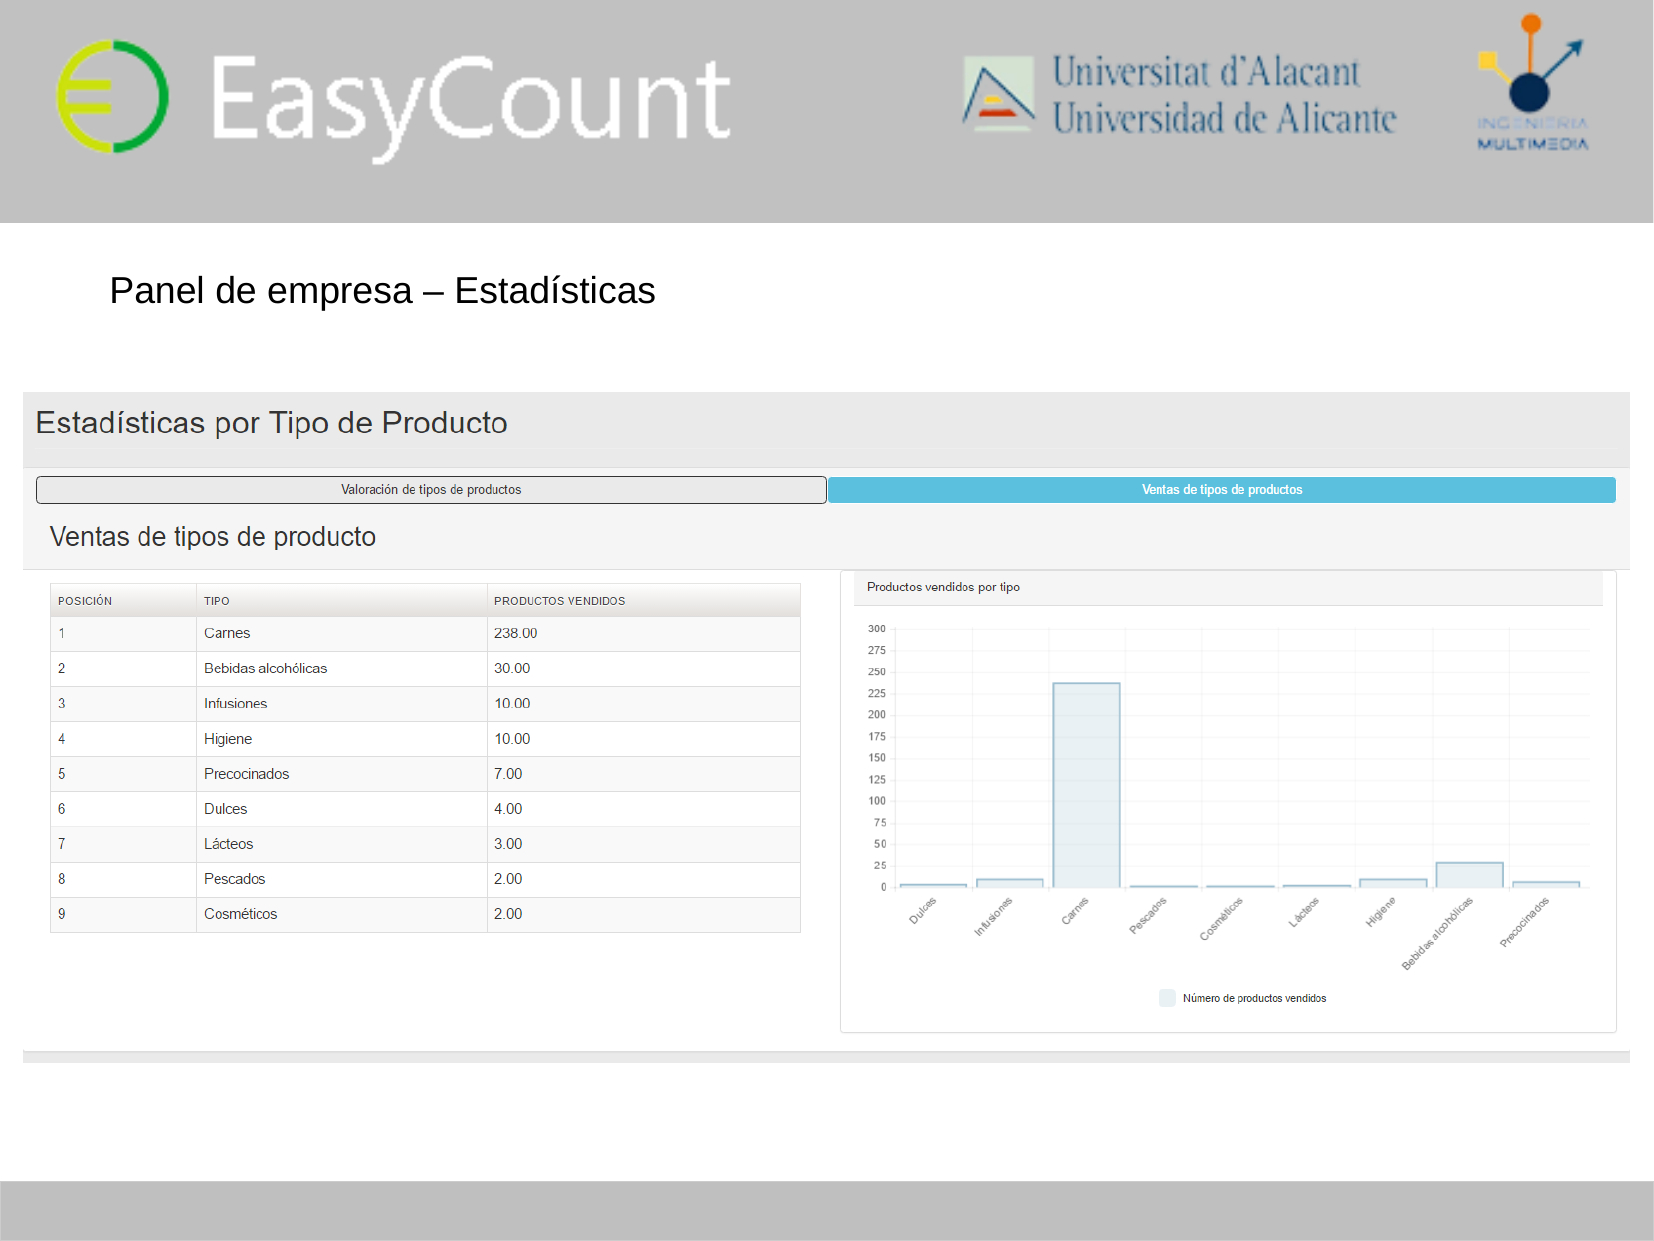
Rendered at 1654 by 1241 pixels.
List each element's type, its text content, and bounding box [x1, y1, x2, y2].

picture [23, 392, 1630, 1063]
text_box Panel de empresa – Estadísticas [94, 262, 672, 319]
text_box [0, 1181, 1654, 1241]
picture [0, 0, 1654, 223]
